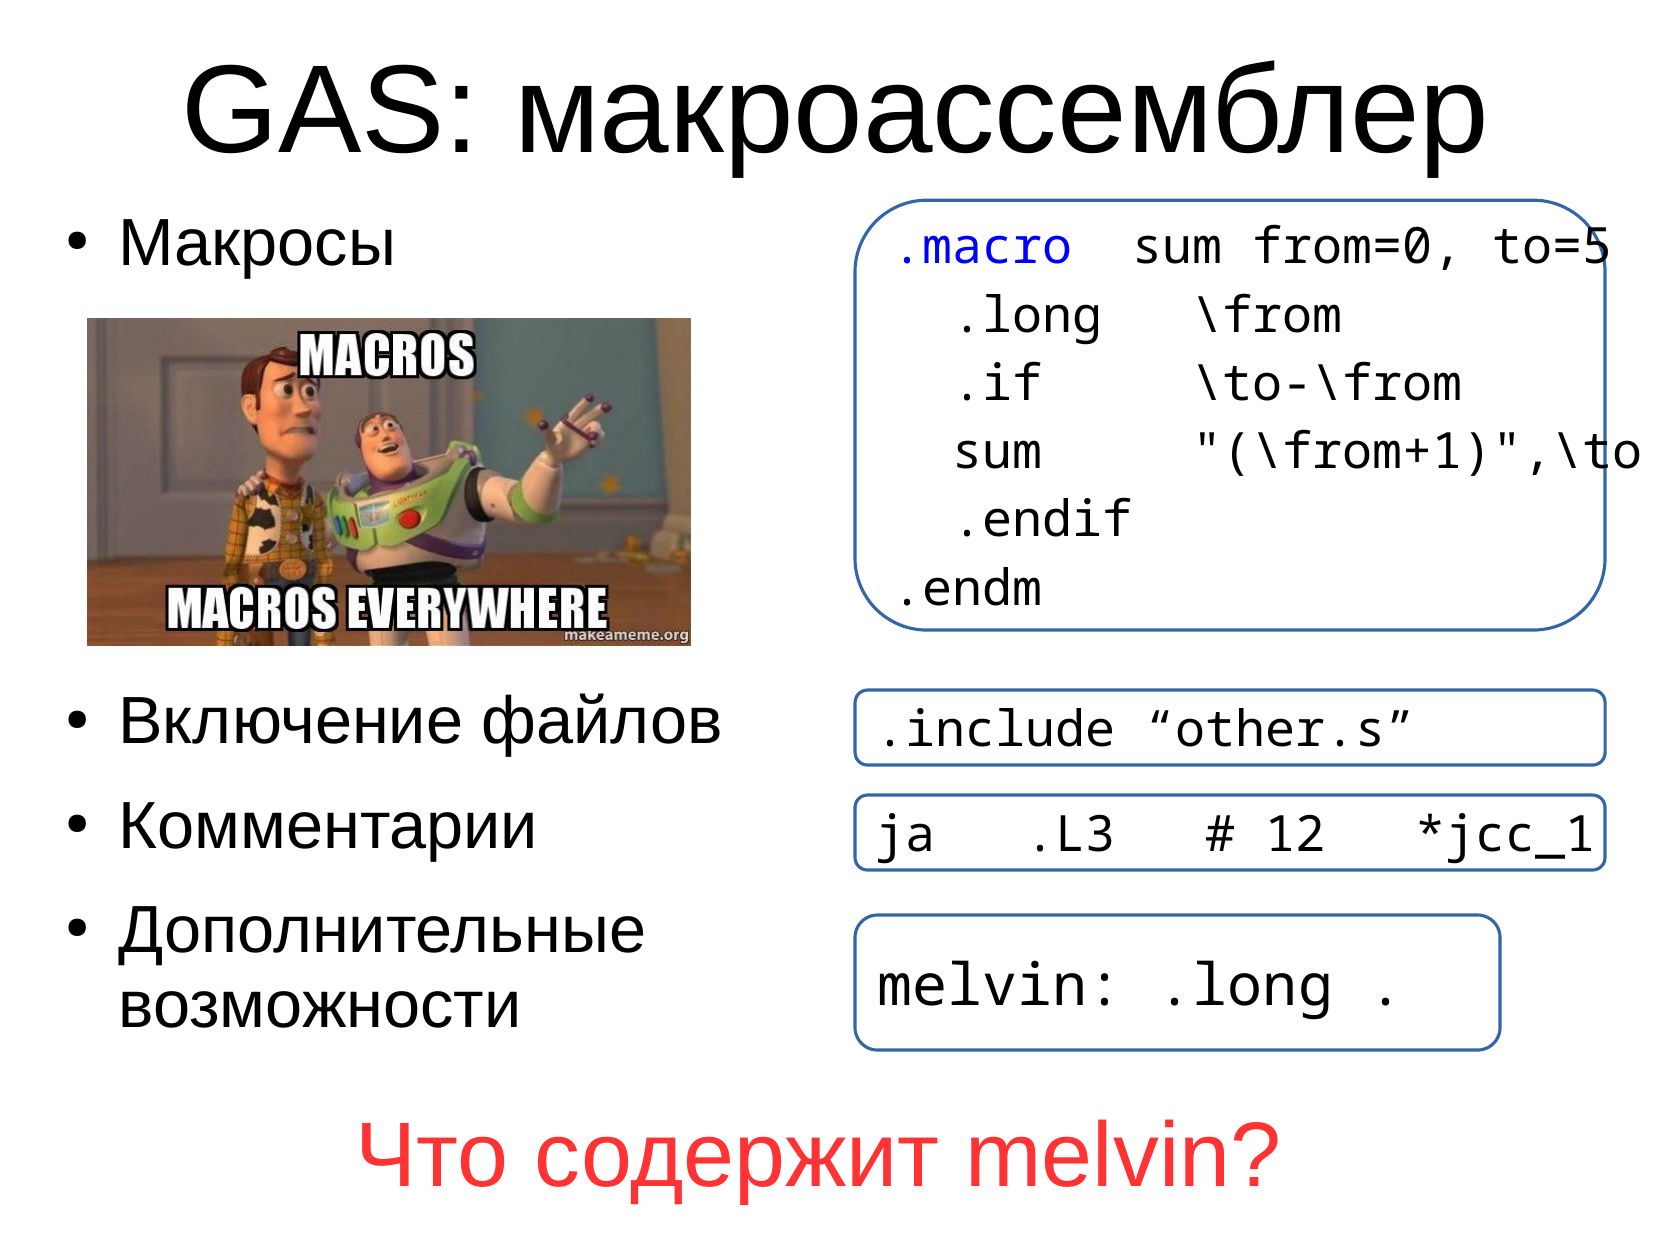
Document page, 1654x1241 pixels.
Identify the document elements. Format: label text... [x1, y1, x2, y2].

text_box .include “other.s” [855, 690, 1606, 766]
text_box melvin: .long . [855, 915, 1501, 1051]
title Что содержит melvin? [75, 1080, 1564, 1231]
text_box ja .L3 # 12 *jcc_1 [855, 795, 1606, 871]
picture [87, 318, 691, 646]
text_box .macro sum from=0, to=5 .long \from .if \to-\from sum "(\from+1)",\to .endif .endm [855, 206, 1606, 631]
list Макросы Включение файлов Комментарии Дополнительные возможности [47, 205, 1536, 1111]
title GAS: макроассемблер [91, 13, 1580, 206]
